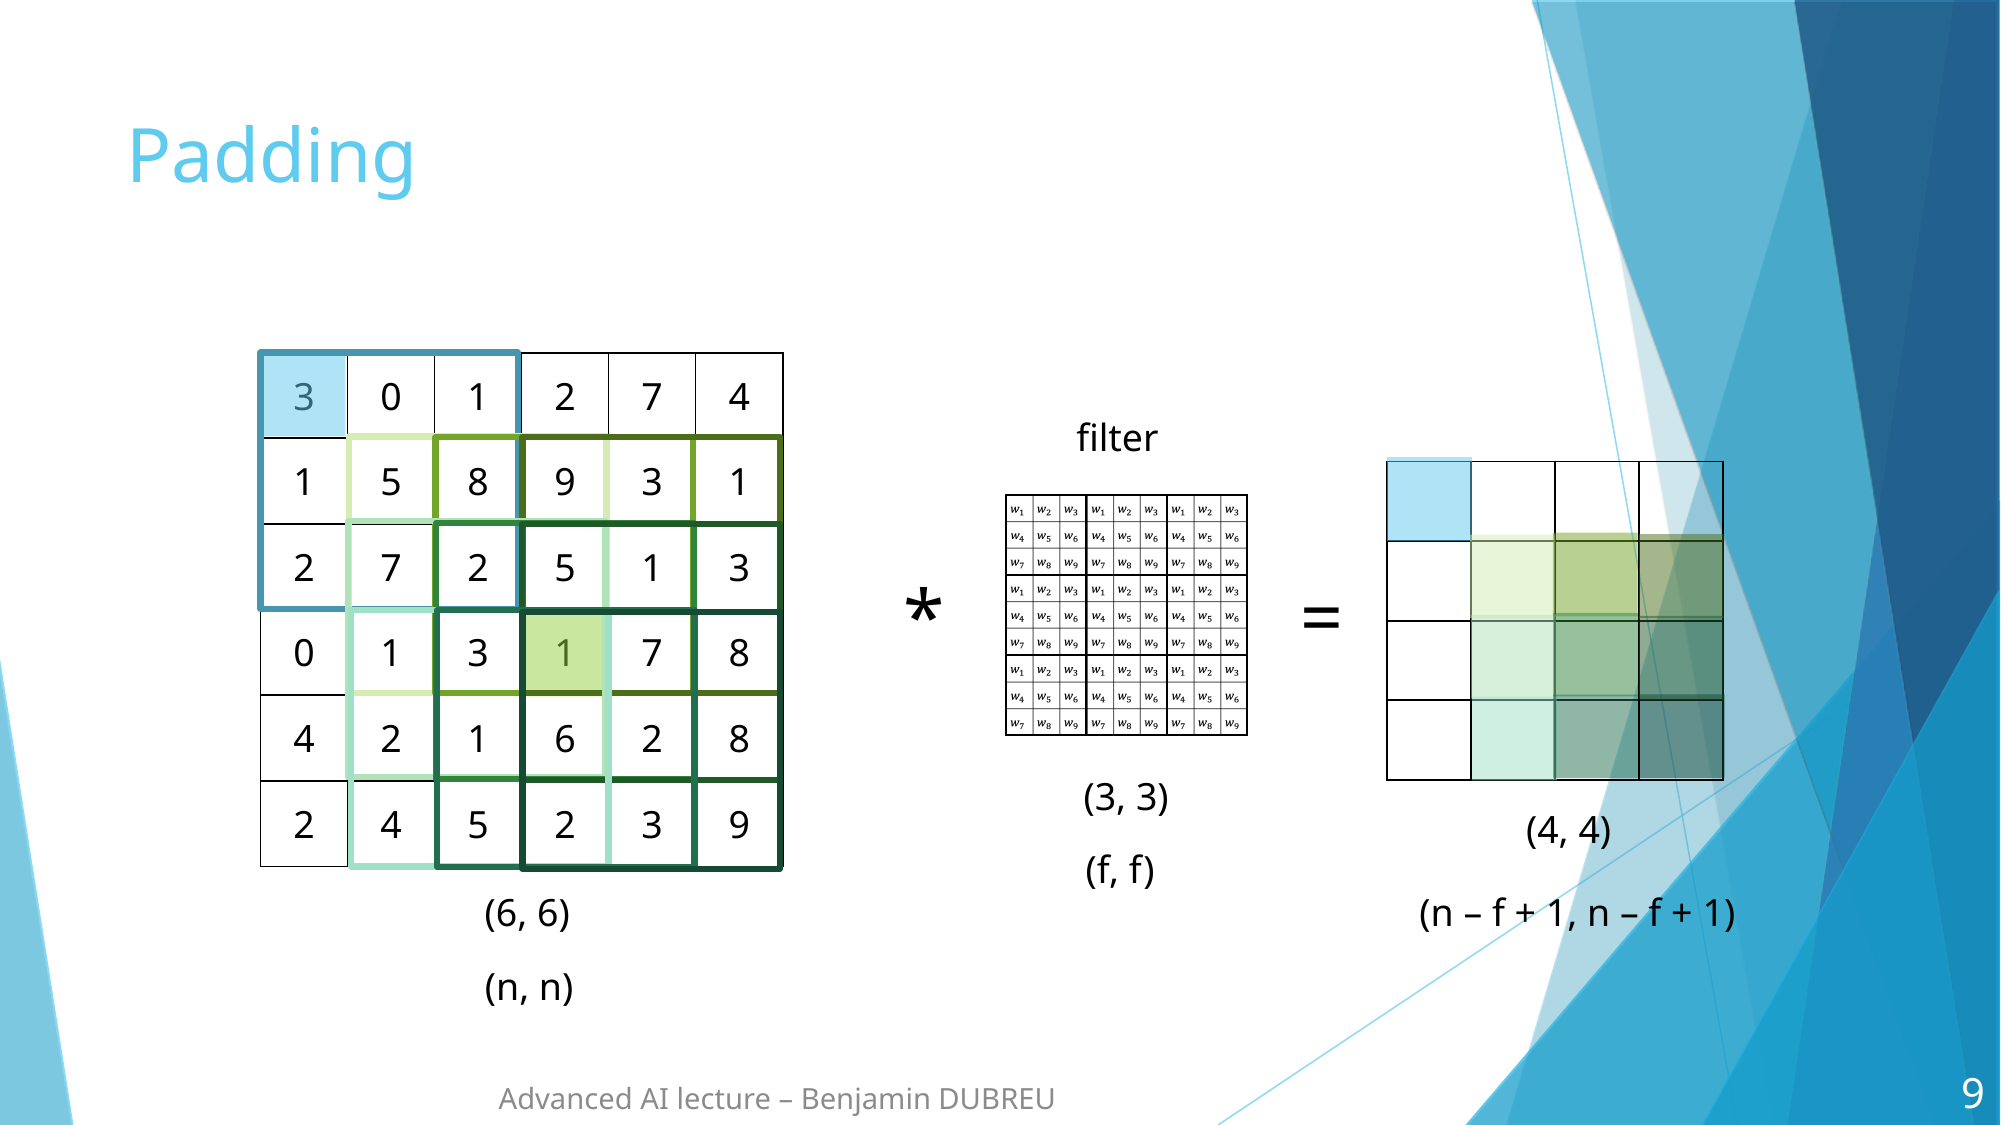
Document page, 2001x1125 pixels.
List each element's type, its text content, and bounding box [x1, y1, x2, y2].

table_cell [1168, 576, 1246, 654]
table_cell 5 [440, 782, 519, 863]
table_cell [1007, 656, 1085, 734]
table_header 2 [522, 354, 608, 433]
table_cell 7 [612, 615, 690, 690]
table_cell 4 [354, 782, 434, 863]
table_cell 8 [698, 696, 777, 777]
text_box * [888, 562, 960, 668]
text_box (n – f + 1, n – f + 1) [1404, 881, 1751, 942]
table_cell 5 [352, 440, 432, 518]
text_box [1387, 457, 1725, 781]
table_cell [1007, 576, 1085, 654]
table_header [1087, 496, 1166, 574]
table_cell 2 [261, 782, 347, 866]
text_box = [1285, 562, 1359, 668]
table_cell 9 [698, 783, 777, 866]
text_box (4, 4) [1511, 798, 1627, 859]
table_header 0 [348, 356, 434, 433]
text_box filter [1061, 407, 1174, 467]
table_cell [1388, 622, 1470, 699]
table_header 1 [435, 356, 515, 433]
table_cell [1087, 576, 1166, 654]
text_box (3, 3) [1068, 765, 1184, 826]
table_cell 3 [612, 783, 691, 864]
table_cell 1 [264, 439, 346, 523]
table_cell [1388, 701, 1470, 779]
table_cell 1 [696, 440, 777, 521]
table_cell 6 [526, 697, 602, 774]
table_header [1556, 462, 1638, 532]
footer Advanced AI lecture – Benjamin DUBREU [483, 1067, 1517, 1125]
table_cell 1 [354, 613, 432, 690]
title Padding [111, 99, 1522, 317]
table_cell 9 [526, 440, 603, 518]
table_cell [1388, 542, 1470, 620]
text_box (f, f) [1070, 838, 1170, 899]
table_cell 2 [612, 696, 691, 776]
table_header 4 [696, 354, 782, 434]
table_cell 4 [261, 696, 345, 780]
table_cell 2 [264, 525, 345, 606]
table_cell 7 [352, 525, 432, 606]
table_cell [1087, 656, 1166, 734]
slide_number <number> [1887, 1065, 2000, 1125]
table_header 7 [609, 354, 695, 434]
table_cell 3 [440, 613, 519, 690]
table_cell 2 [354, 696, 433, 774]
table_cell 3 [610, 440, 690, 520]
table_cell [1168, 656, 1246, 734]
table_cell 8 [698, 615, 777, 690]
table_cell 0 [261, 612, 345, 694]
table_header [1007, 496, 1085, 574]
table_cell 5 [526, 527, 602, 607]
text_box [264, 356, 346, 437]
table_cell 1 [440, 696, 519, 774]
table_cell 2 [526, 783, 605, 863]
table_header [1640, 462, 1722, 534]
text_box (n, n) [470, 955, 589, 1016]
table_cell 1 [610, 527, 690, 607]
table_cell 8 [439, 440, 515, 518]
table_cell 2 [439, 526, 515, 606]
table_header [1472, 462, 1554, 534]
table_header [1168, 496, 1246, 574]
text_box [526, 615, 602, 690]
text_box (6, 6) [469, 881, 585, 942]
table_cell 3 [697, 527, 777, 609]
